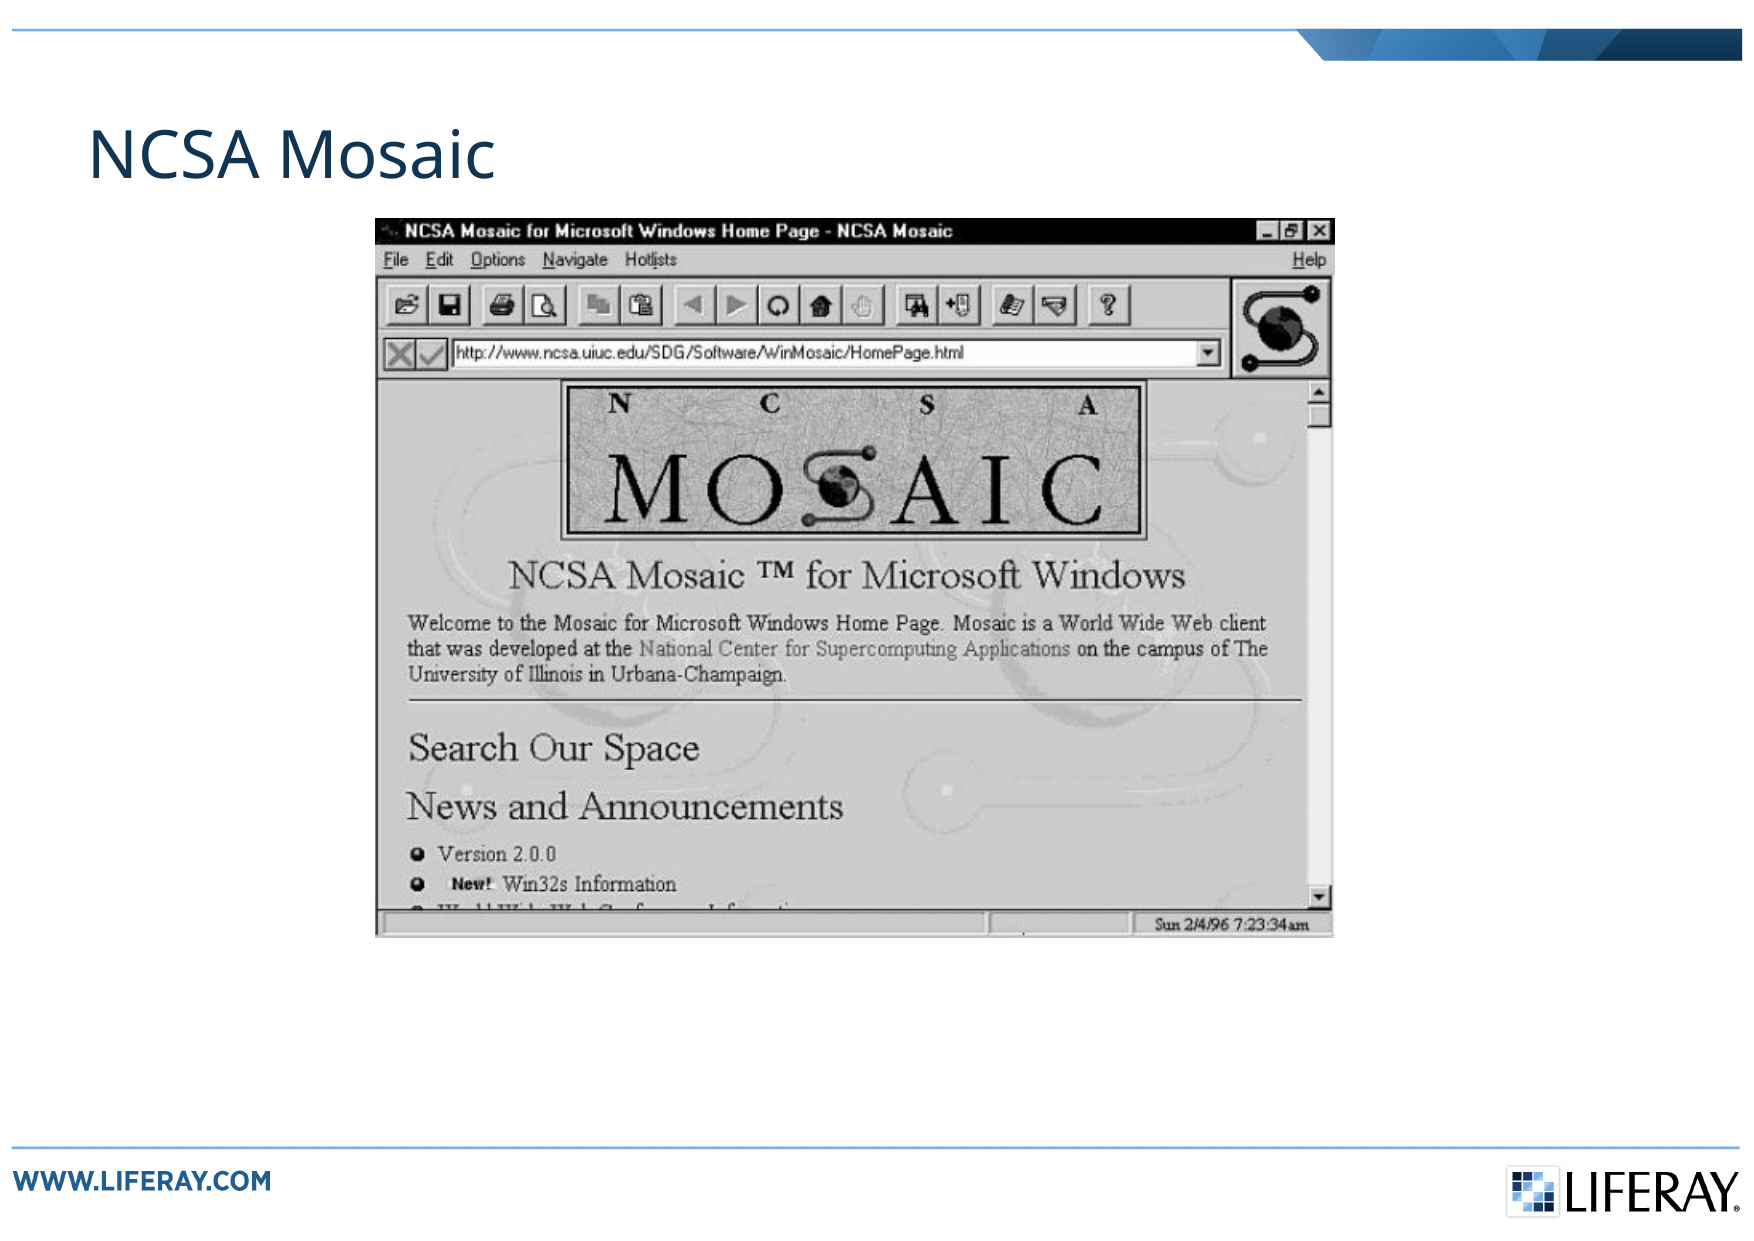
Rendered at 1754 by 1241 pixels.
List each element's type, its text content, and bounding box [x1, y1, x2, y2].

picture [12, 0, 1743, 84]
picture [10, 1124, 1741, 1234]
picture [375, 218, 1335, 938]
title NCSA Mosaic [87, 49, 1667, 257]
